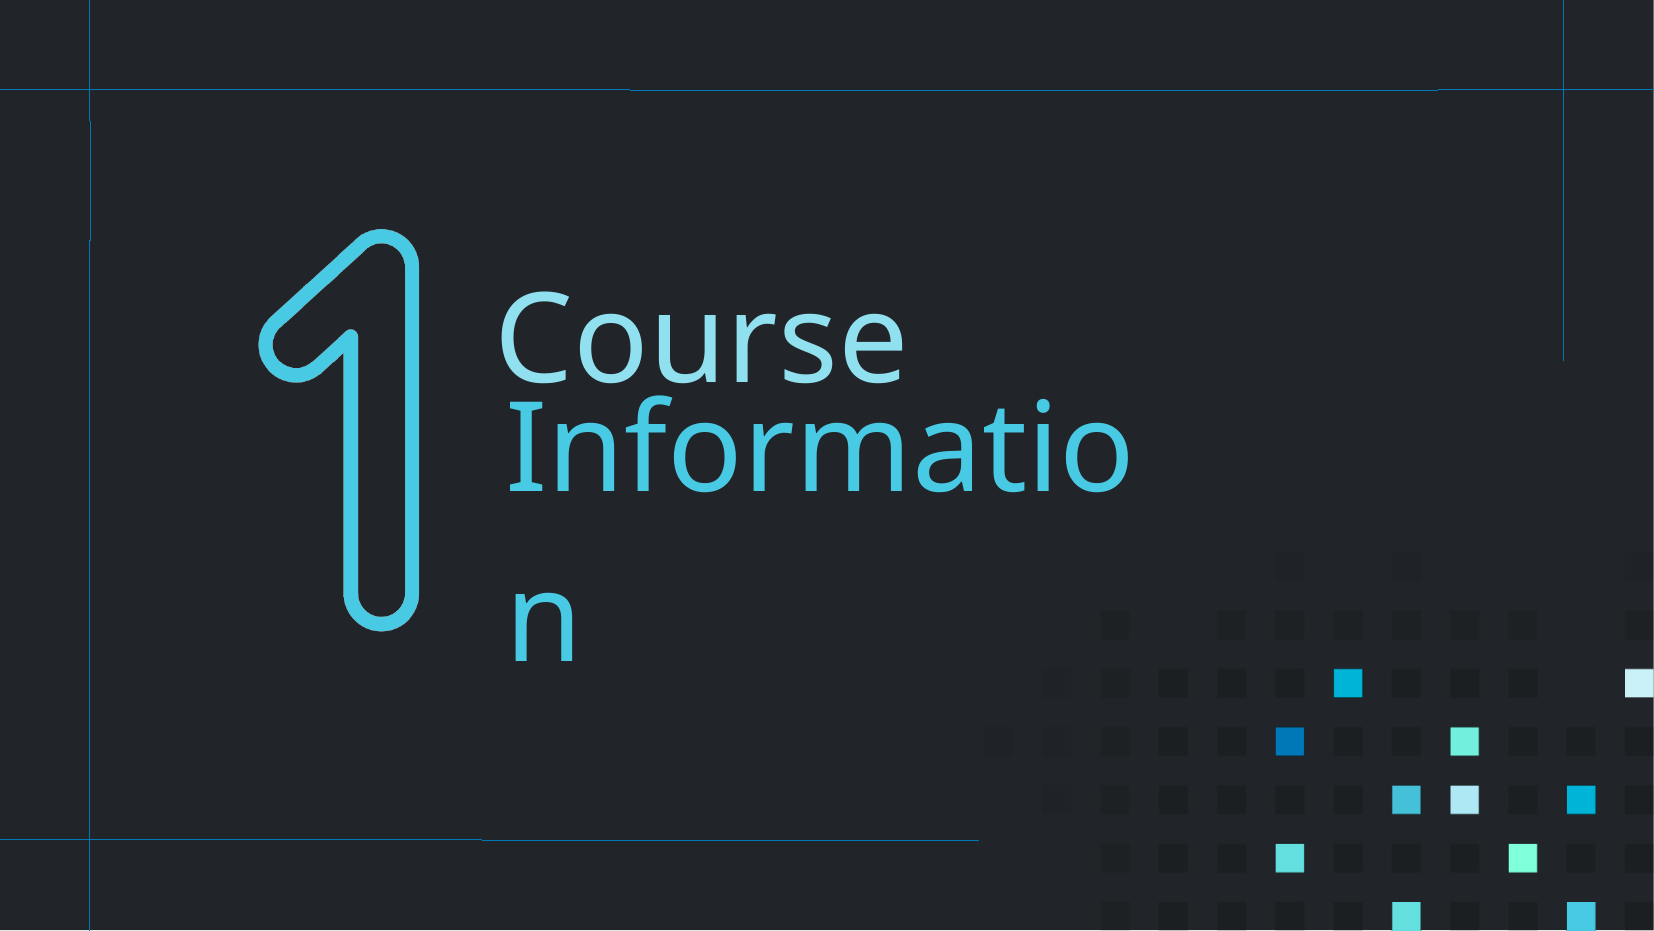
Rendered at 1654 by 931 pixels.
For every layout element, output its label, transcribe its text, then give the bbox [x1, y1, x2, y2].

text_box Course [480, 248, 1384, 406]
text_box Information [490, 350, 1204, 659]
